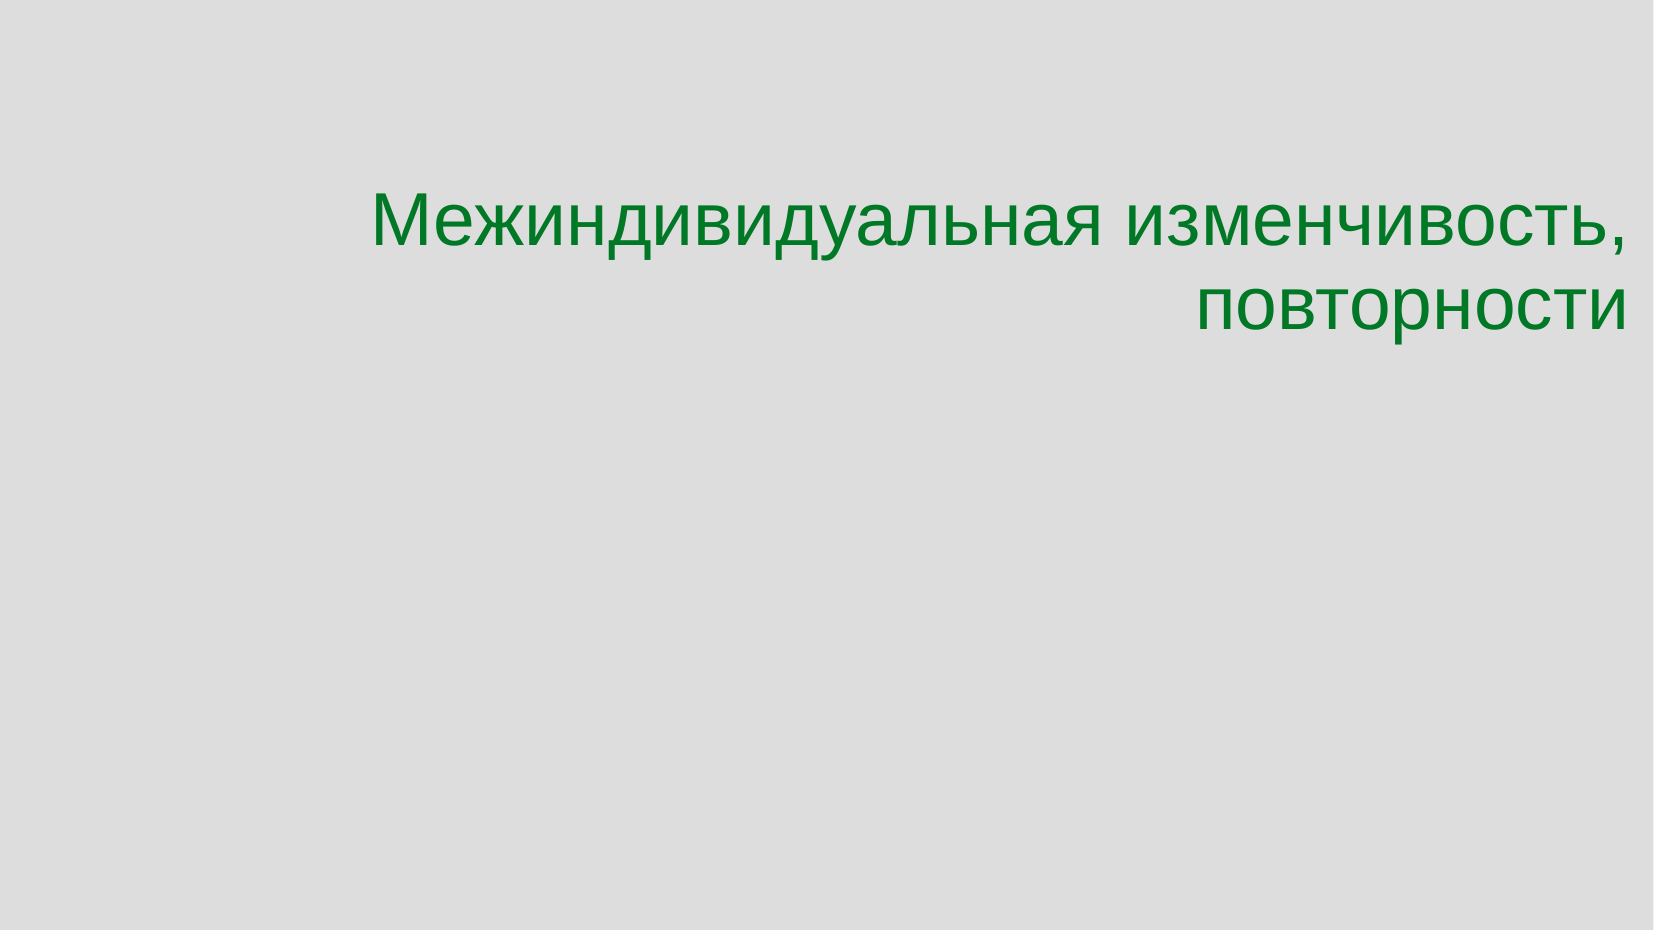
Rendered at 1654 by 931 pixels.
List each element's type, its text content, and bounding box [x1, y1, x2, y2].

title Межиндивидуальная изменчивость, повторности [23, 177, 1630, 414]
